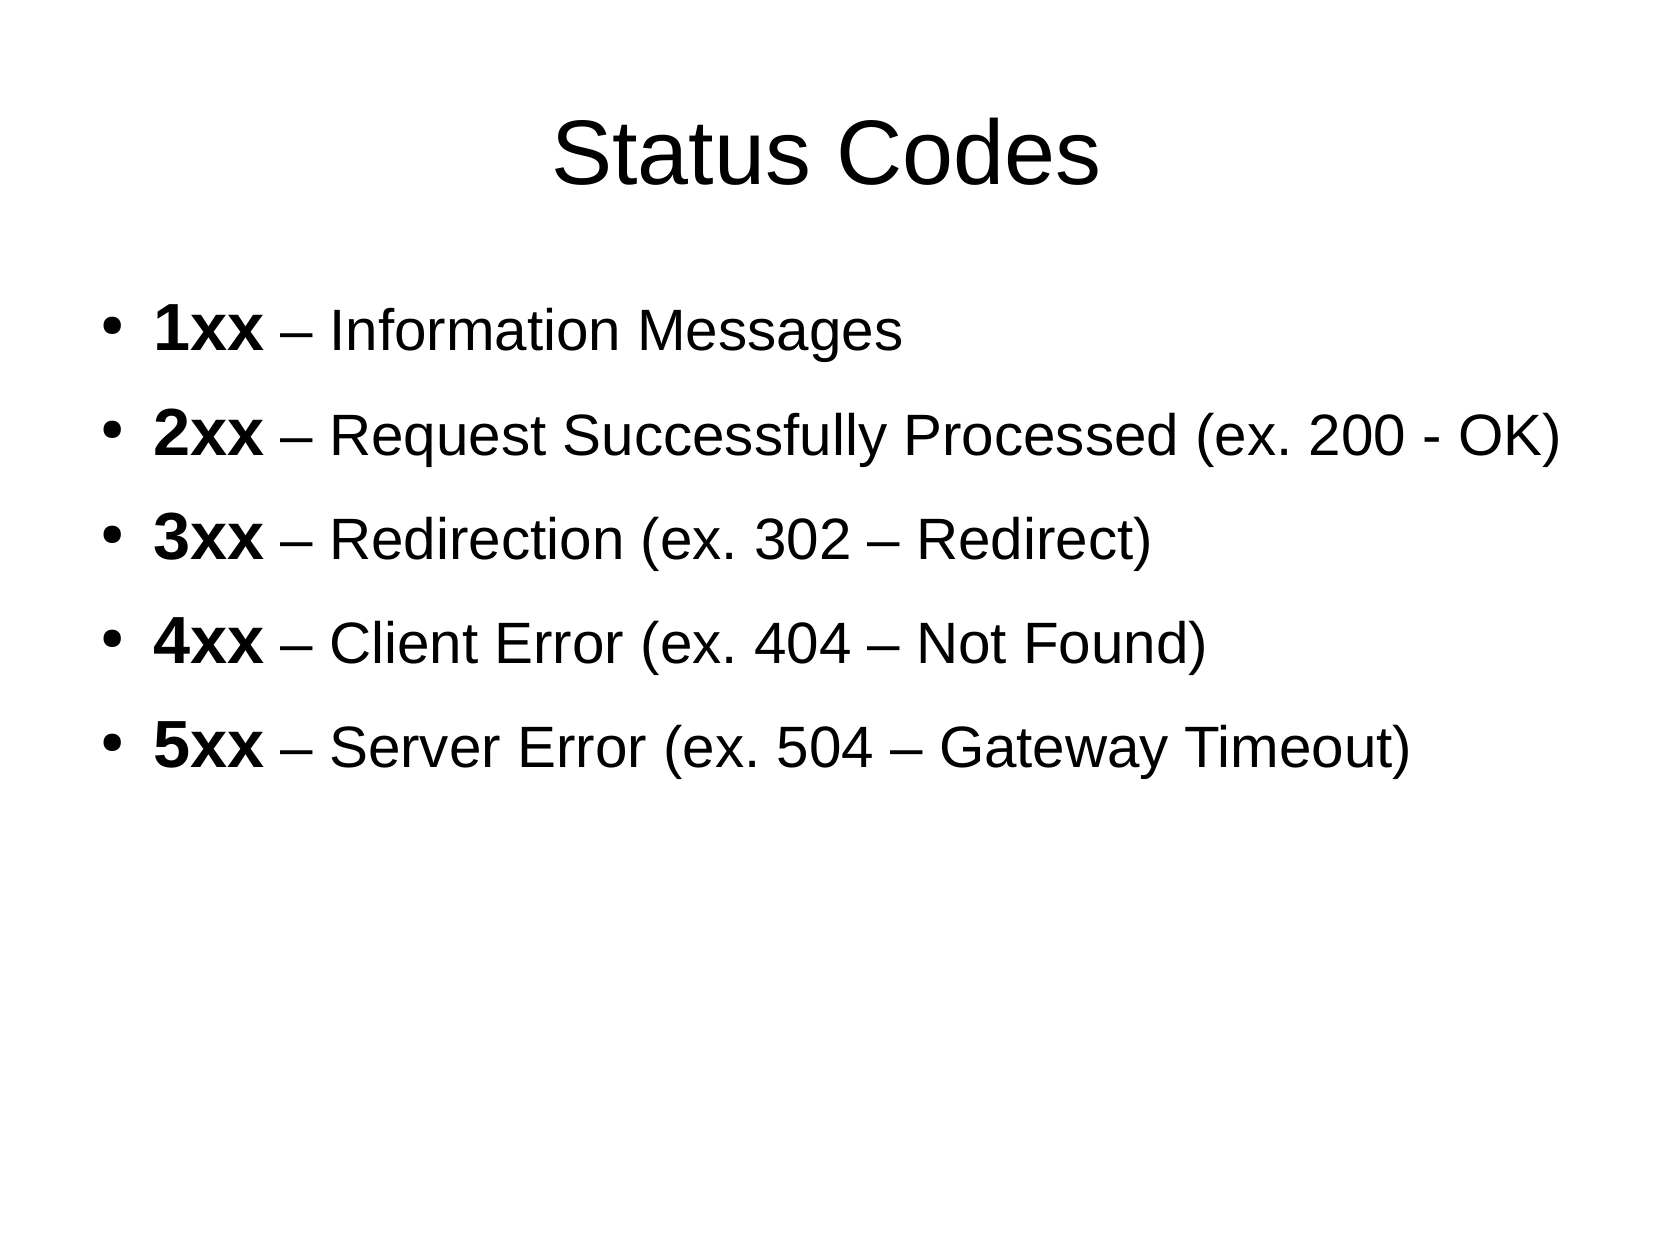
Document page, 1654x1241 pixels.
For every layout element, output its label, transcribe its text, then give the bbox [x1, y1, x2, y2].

title Status Codes [82, 49, 1571, 257]
list 1xx – Information Messages 2xx – Request Successfully Processed (ex. 200 - OK) 3xx – Redirection (ex. 302 – Redirect) 4xx – Client Error (ex. 404 – Not Found) 5xx – Server Error (ex. 504 – Gateway Timeout) [82, 290, 1571, 1010]
